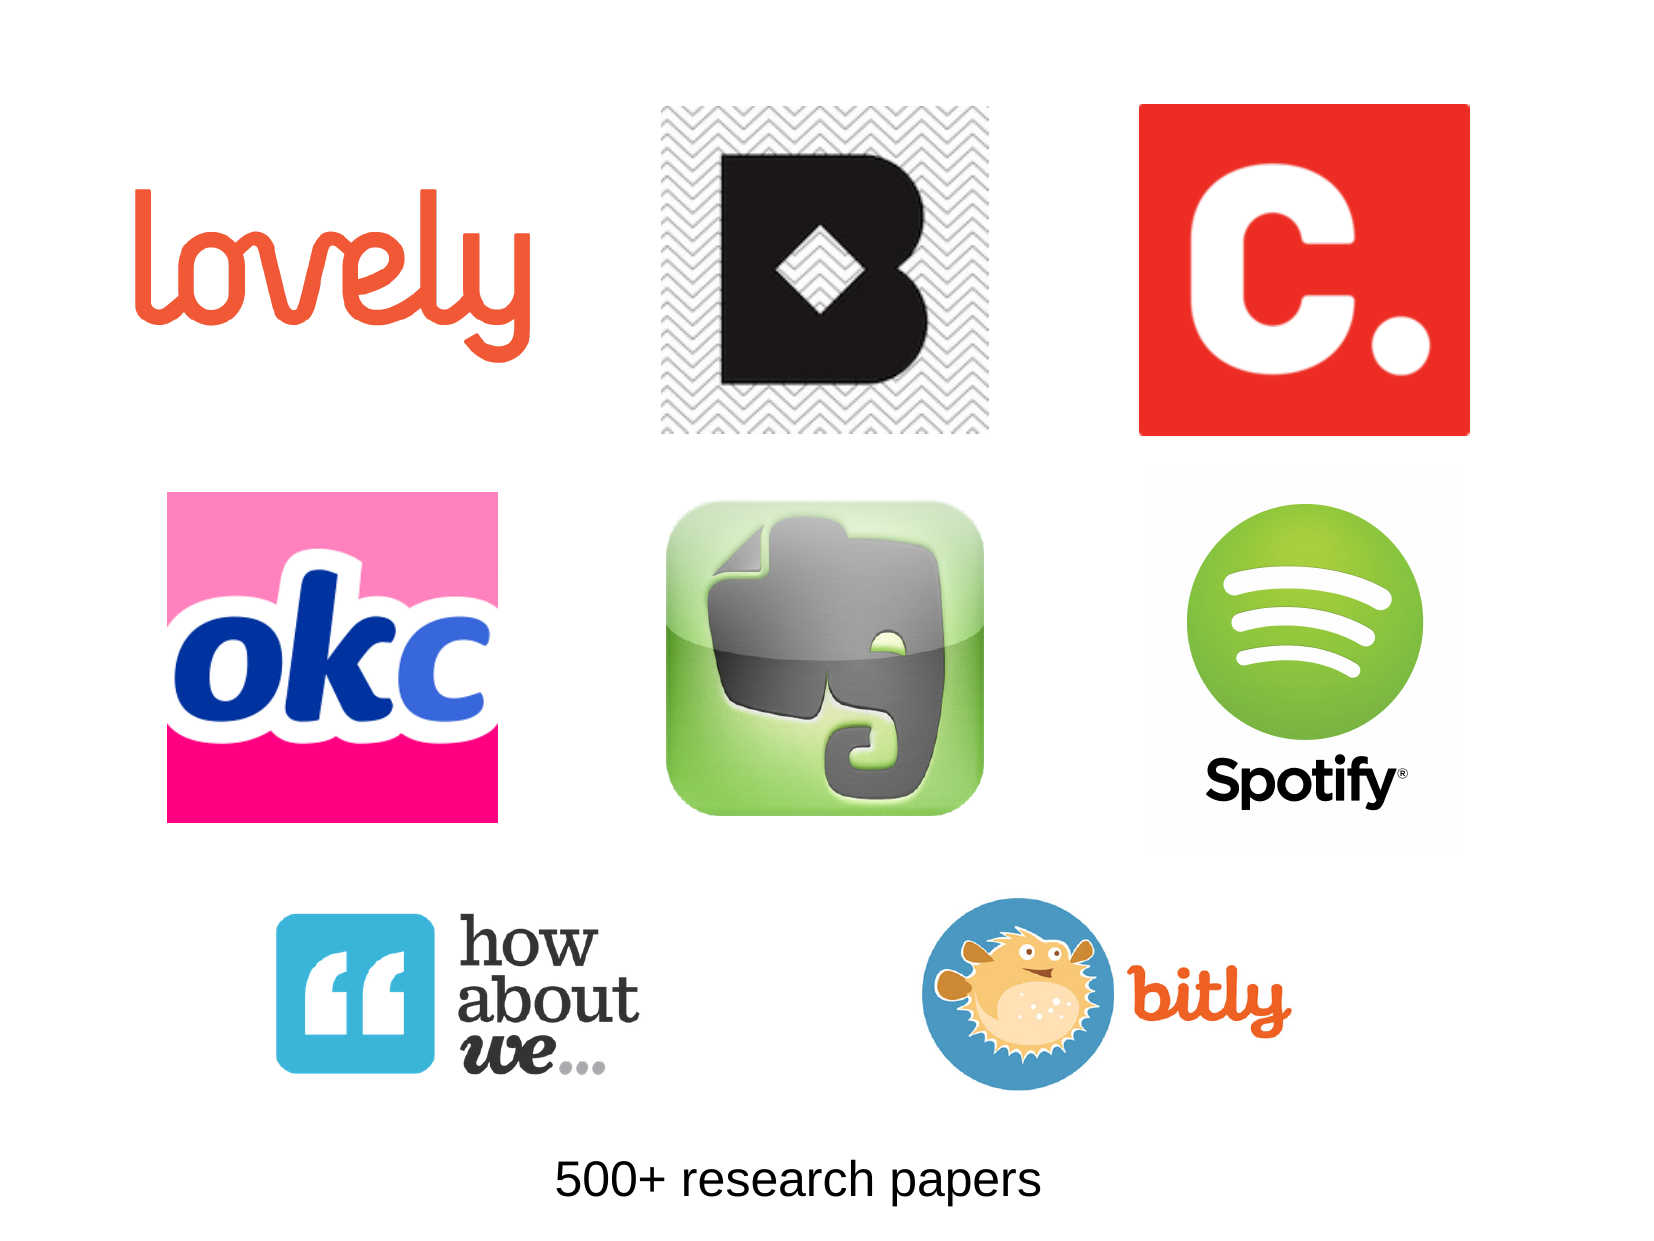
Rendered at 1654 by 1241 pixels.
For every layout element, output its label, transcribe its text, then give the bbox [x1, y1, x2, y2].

text_box 500+ research papers [539, 1143, 1170, 1215]
picture [661, 106, 989, 434]
picture [167, 492, 498, 823]
picture [666, 499, 984, 816]
picture [270, 900, 645, 1088]
picture [89, 145, 576, 395]
picture [1139, 104, 1470, 436]
picture [900, 881, 1306, 1106]
picture [1147, 464, 1463, 850]
